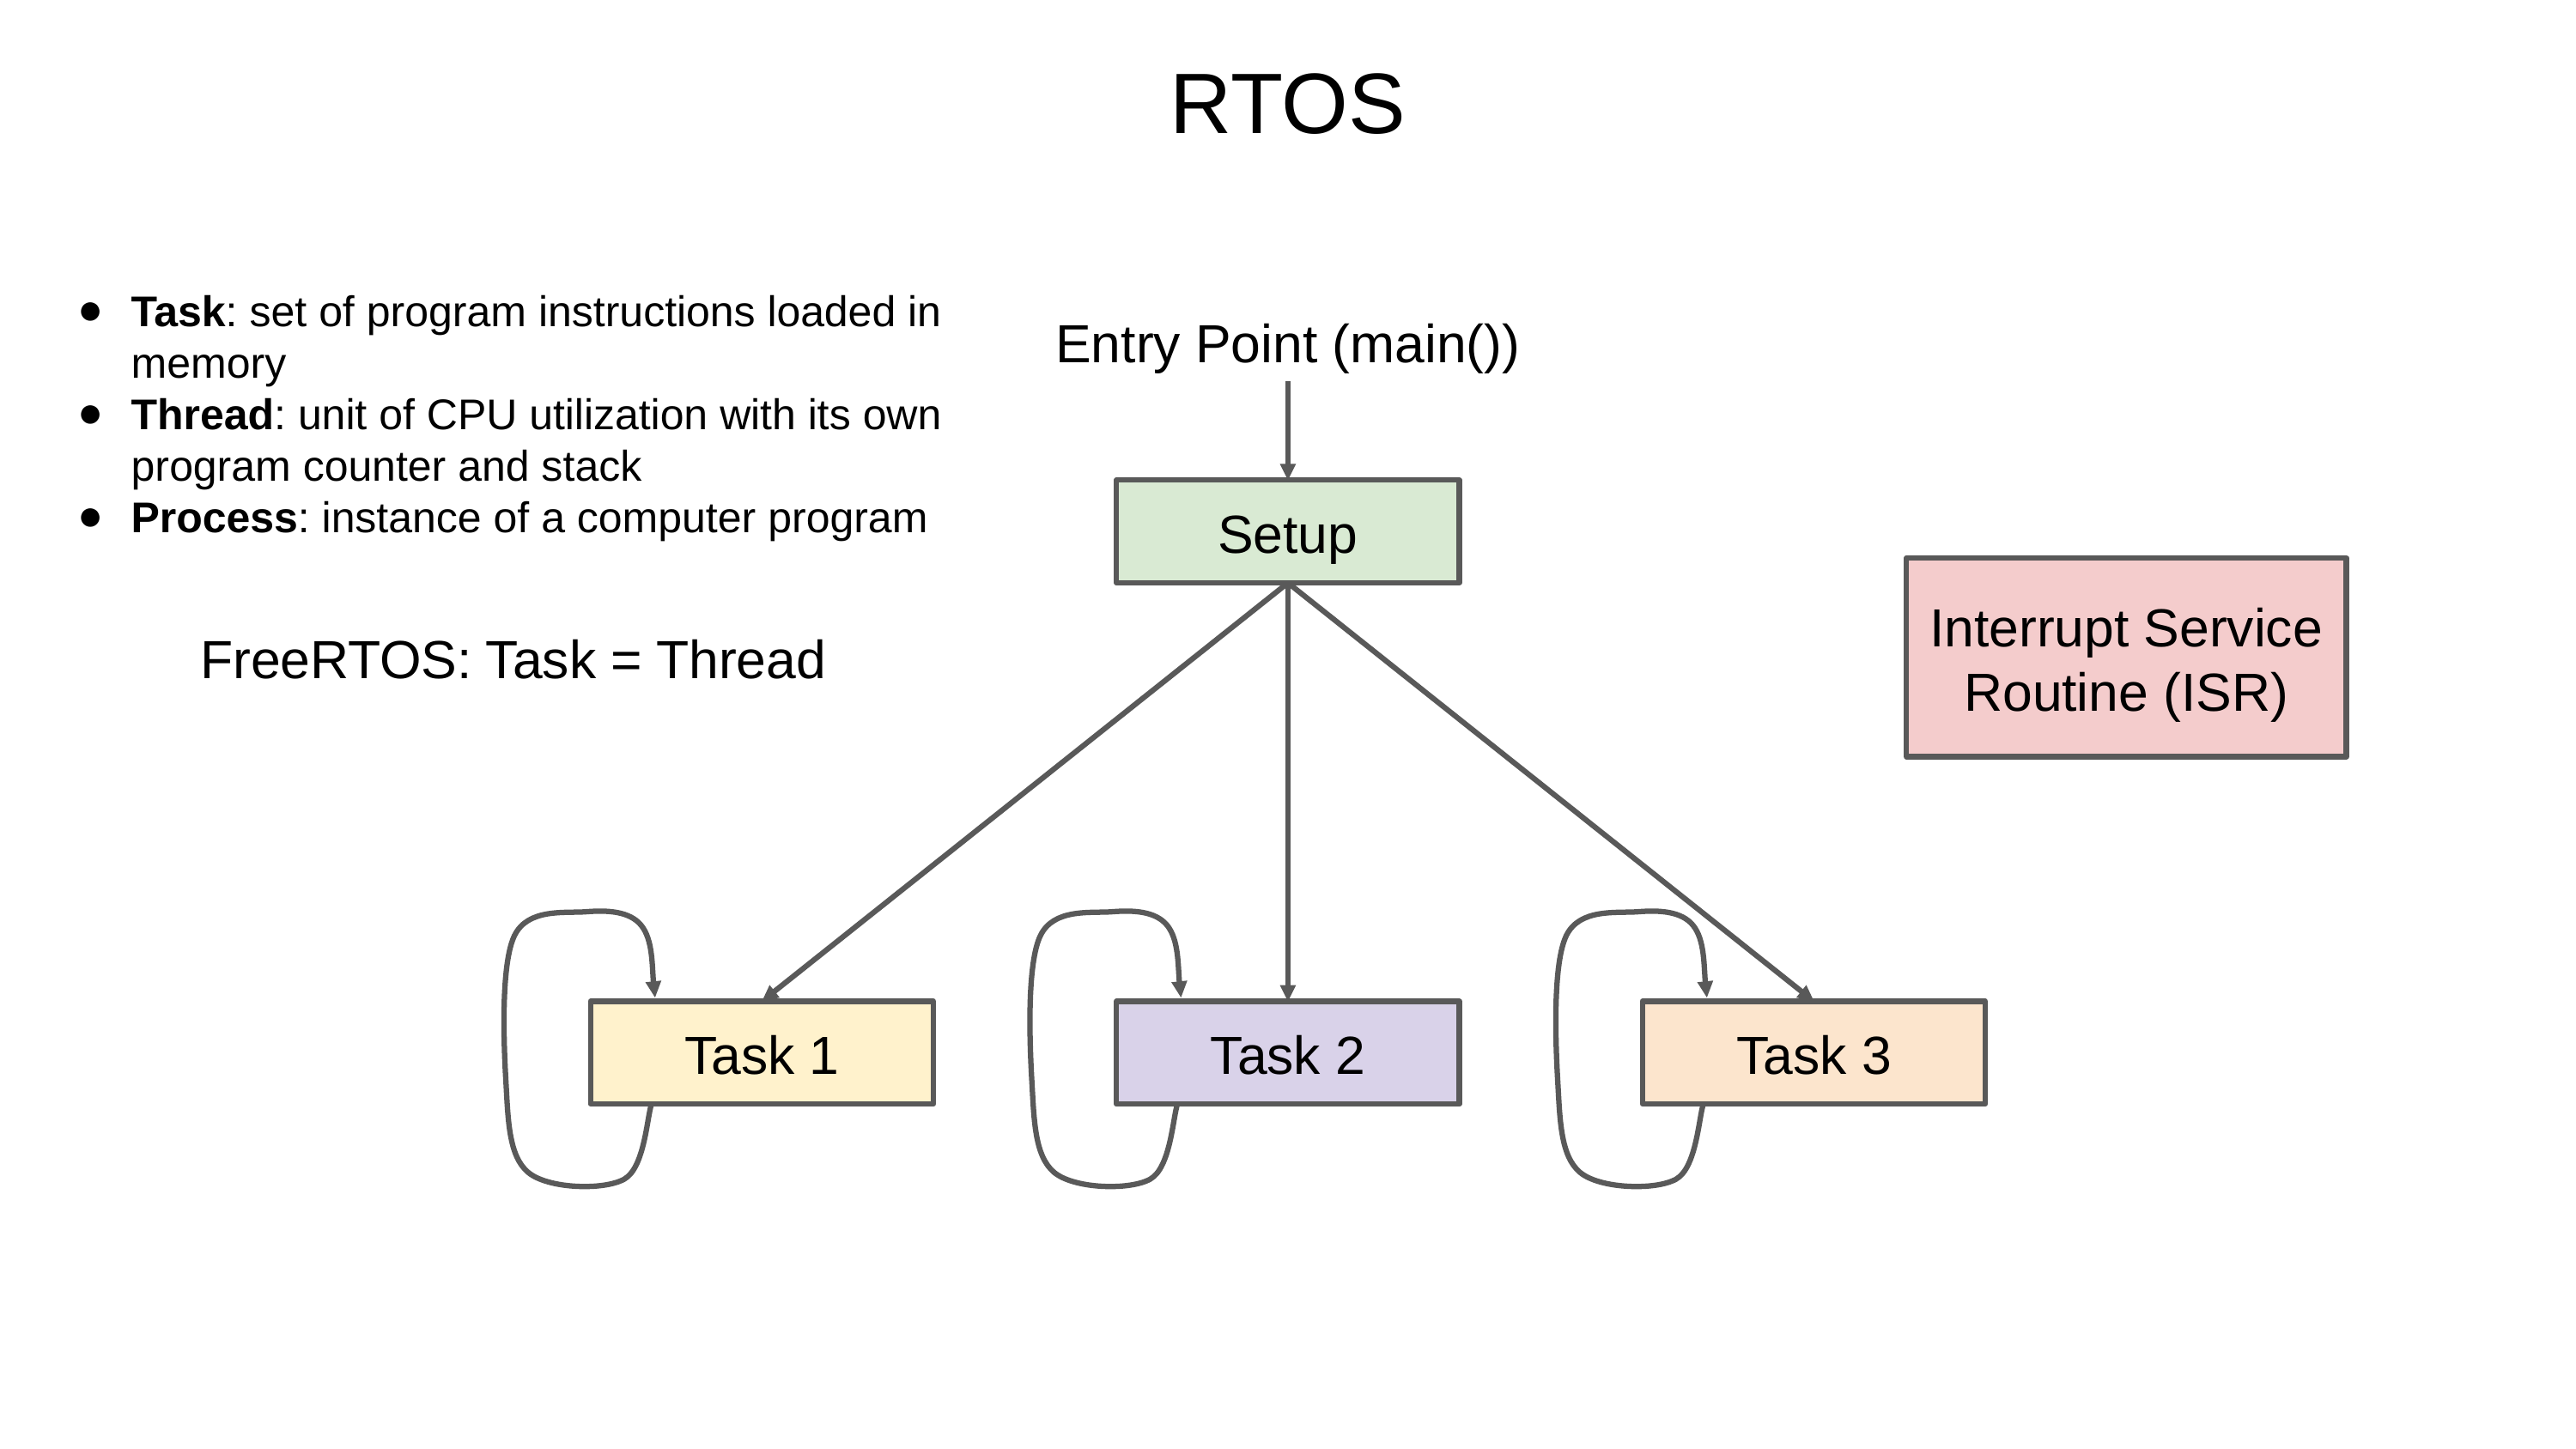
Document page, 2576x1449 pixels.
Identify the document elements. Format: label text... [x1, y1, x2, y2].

text_box FreeRTOS: Task = Thread [180, 605, 847, 709]
text_box Entry Point (main()) [986, 301, 1590, 381]
text_box Task: set of program instructions loaded in memory Thread: unit of CPU utilization with its own program counter and stack Process: instance of a computer program [53, 270, 974, 591]
text_box Task 3 [1642, 1001, 1986, 1105]
text_box Interrupt Service Routine (ISR) [1906, 557, 2347, 757]
text_box Task 1 [590, 1001, 934, 1105]
text_box RTOS [0, 0, 2576, 199]
text_box Task 2 [1116, 1001, 1460, 1105]
text_box Setup [1116, 480, 1460, 584]
